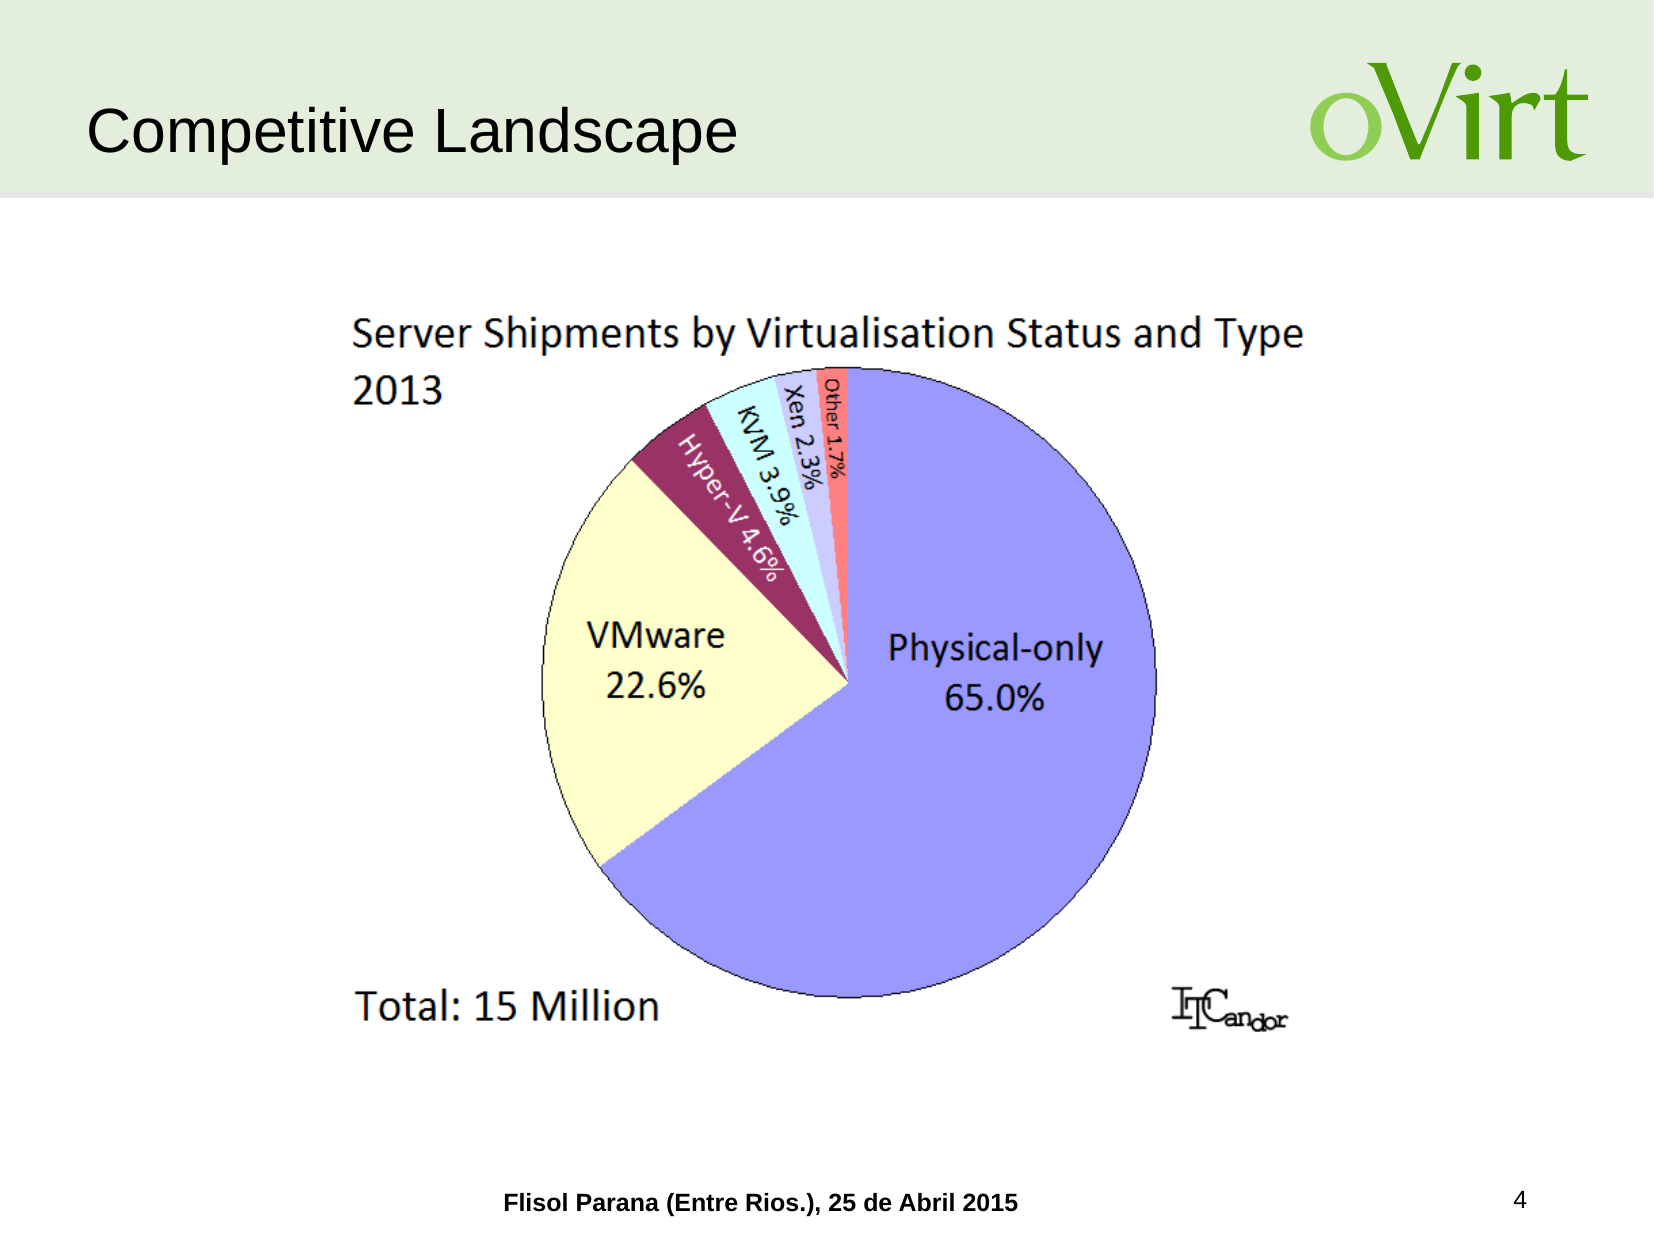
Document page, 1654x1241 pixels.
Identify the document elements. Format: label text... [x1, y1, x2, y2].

title Competitive Landscape [86, 36, 1307, 225]
picture [337, 299, 1313, 1051]
